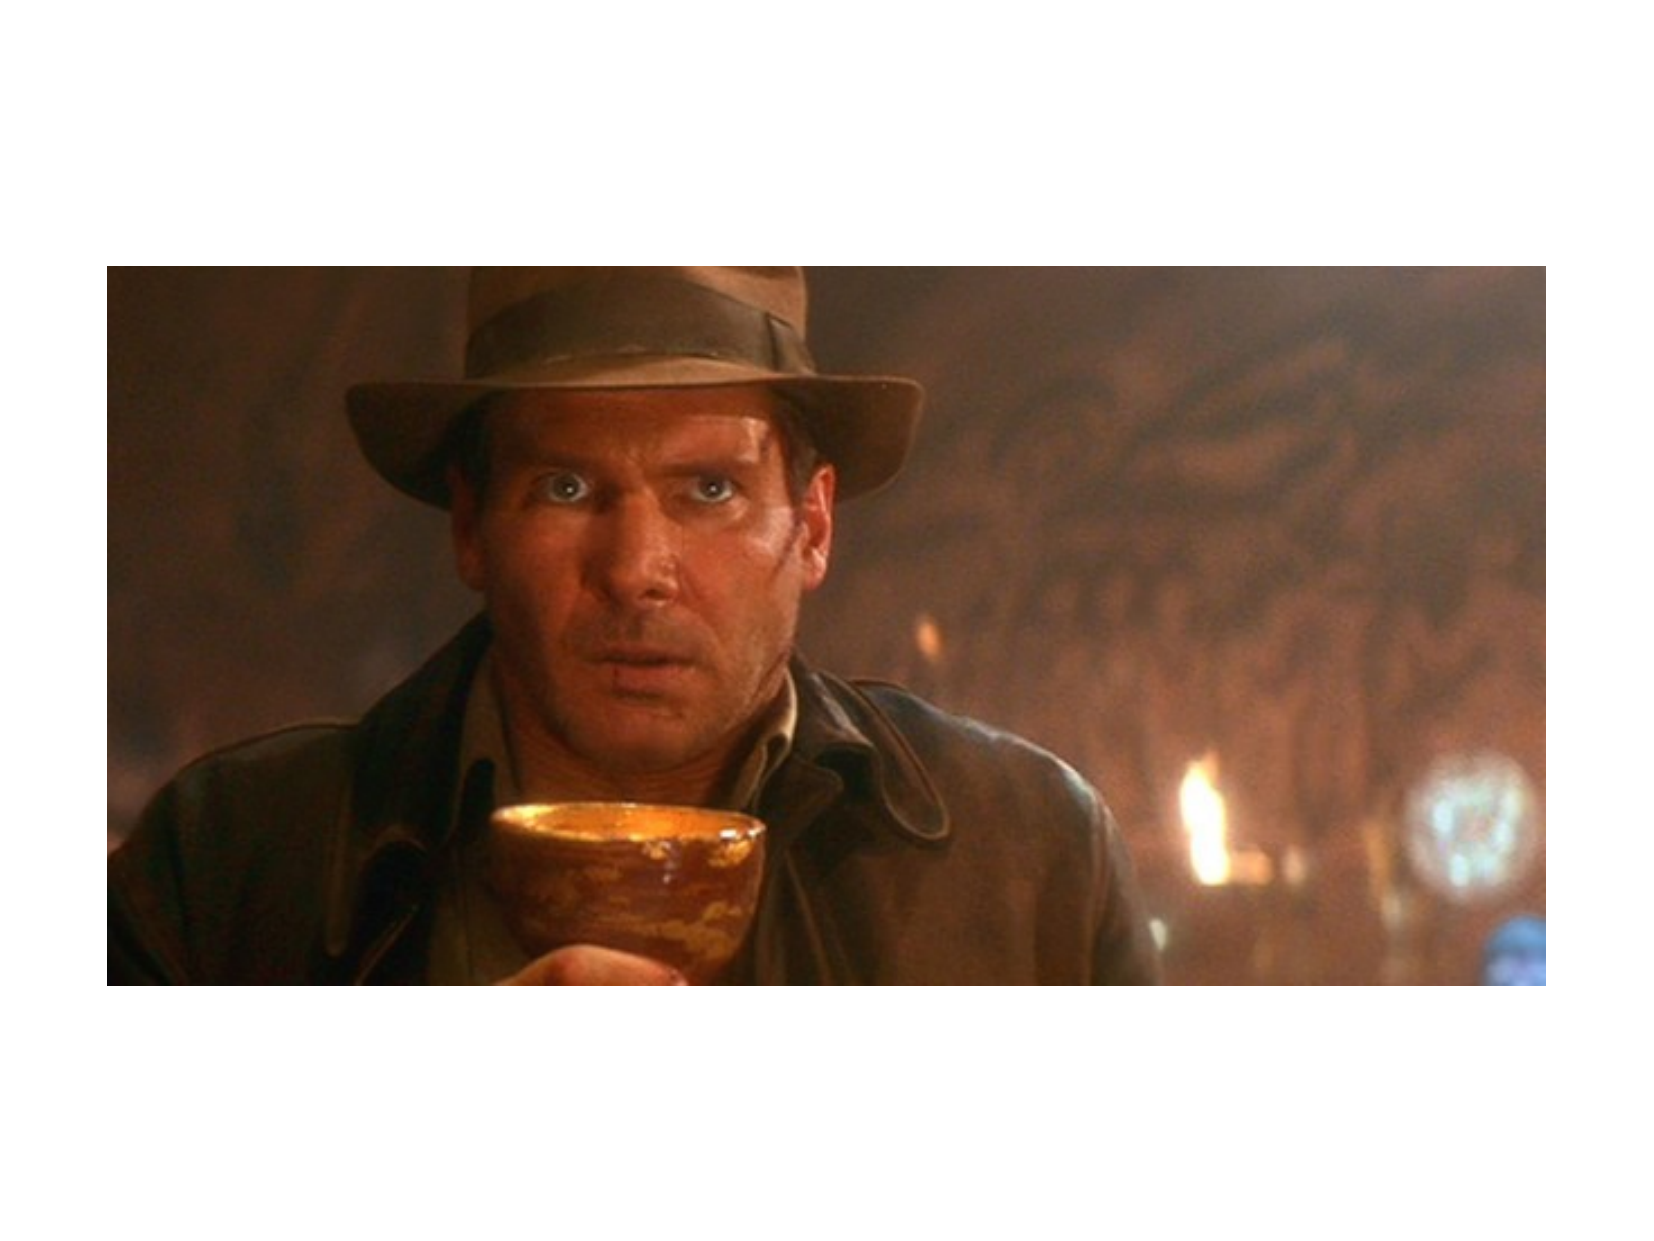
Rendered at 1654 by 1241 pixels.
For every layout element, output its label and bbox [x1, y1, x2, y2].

picture [107, 266, 1546, 986]
